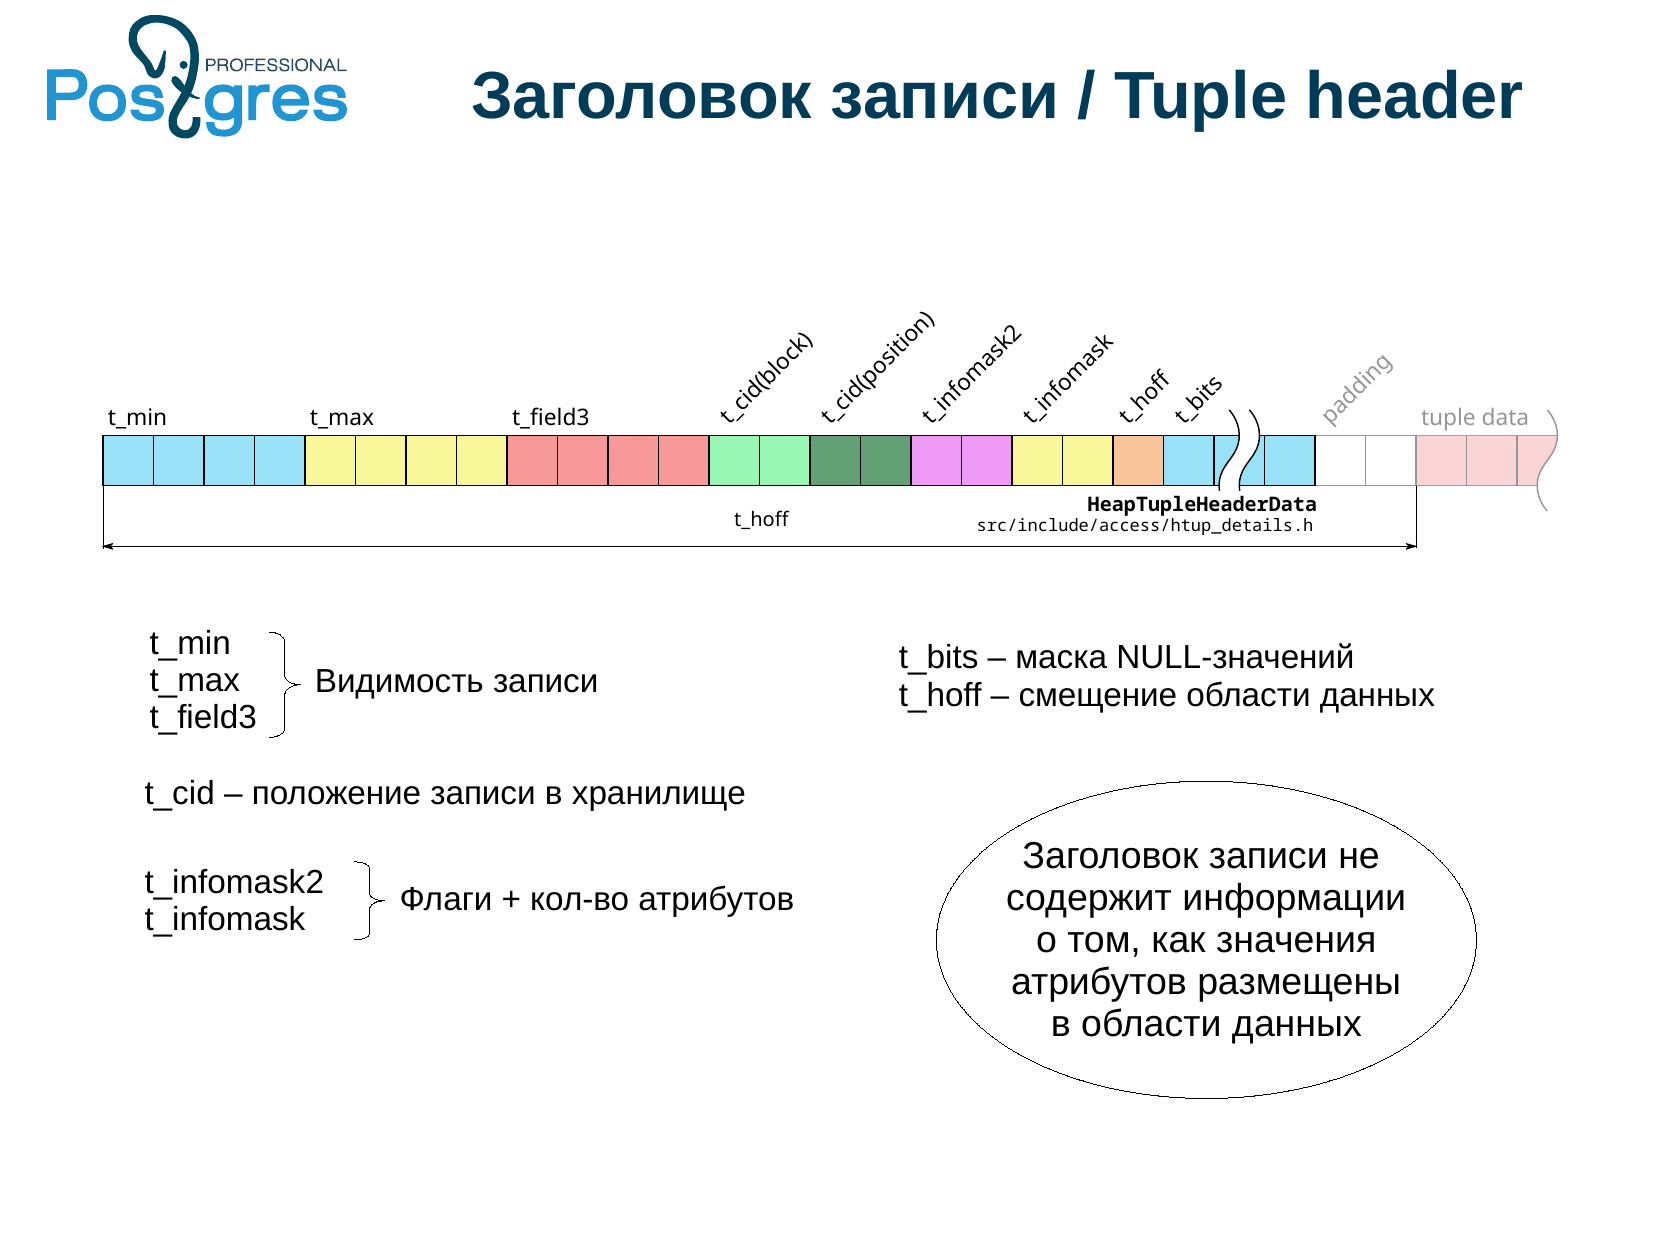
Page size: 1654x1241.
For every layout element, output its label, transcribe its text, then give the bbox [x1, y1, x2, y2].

text_box t_min t_max t_field3 [134, 617, 285, 759]
text_box t_cid – положение записи в хранилище [129, 767, 762, 820]
text_box Флаги + кол-во атрибутов [384, 872, 809, 925]
picture [82, 61, 1583, 1123]
title Заголовок записи / Tuple header [389, 49, 1607, 142]
text_box t_bits – маска NULL-значений t_hoff – смещение области данных [884, 631, 1450, 721]
text_box t_infomask2 t_infomask [129, 856, 685, 945]
text_box Заголовок записи не содержит информации о том, как значения атрибутов размещены в области данных [936, 781, 1477, 1099]
text_box Видимость записи [299, 655, 614, 708]
picture [152, 61, 159, 69]
